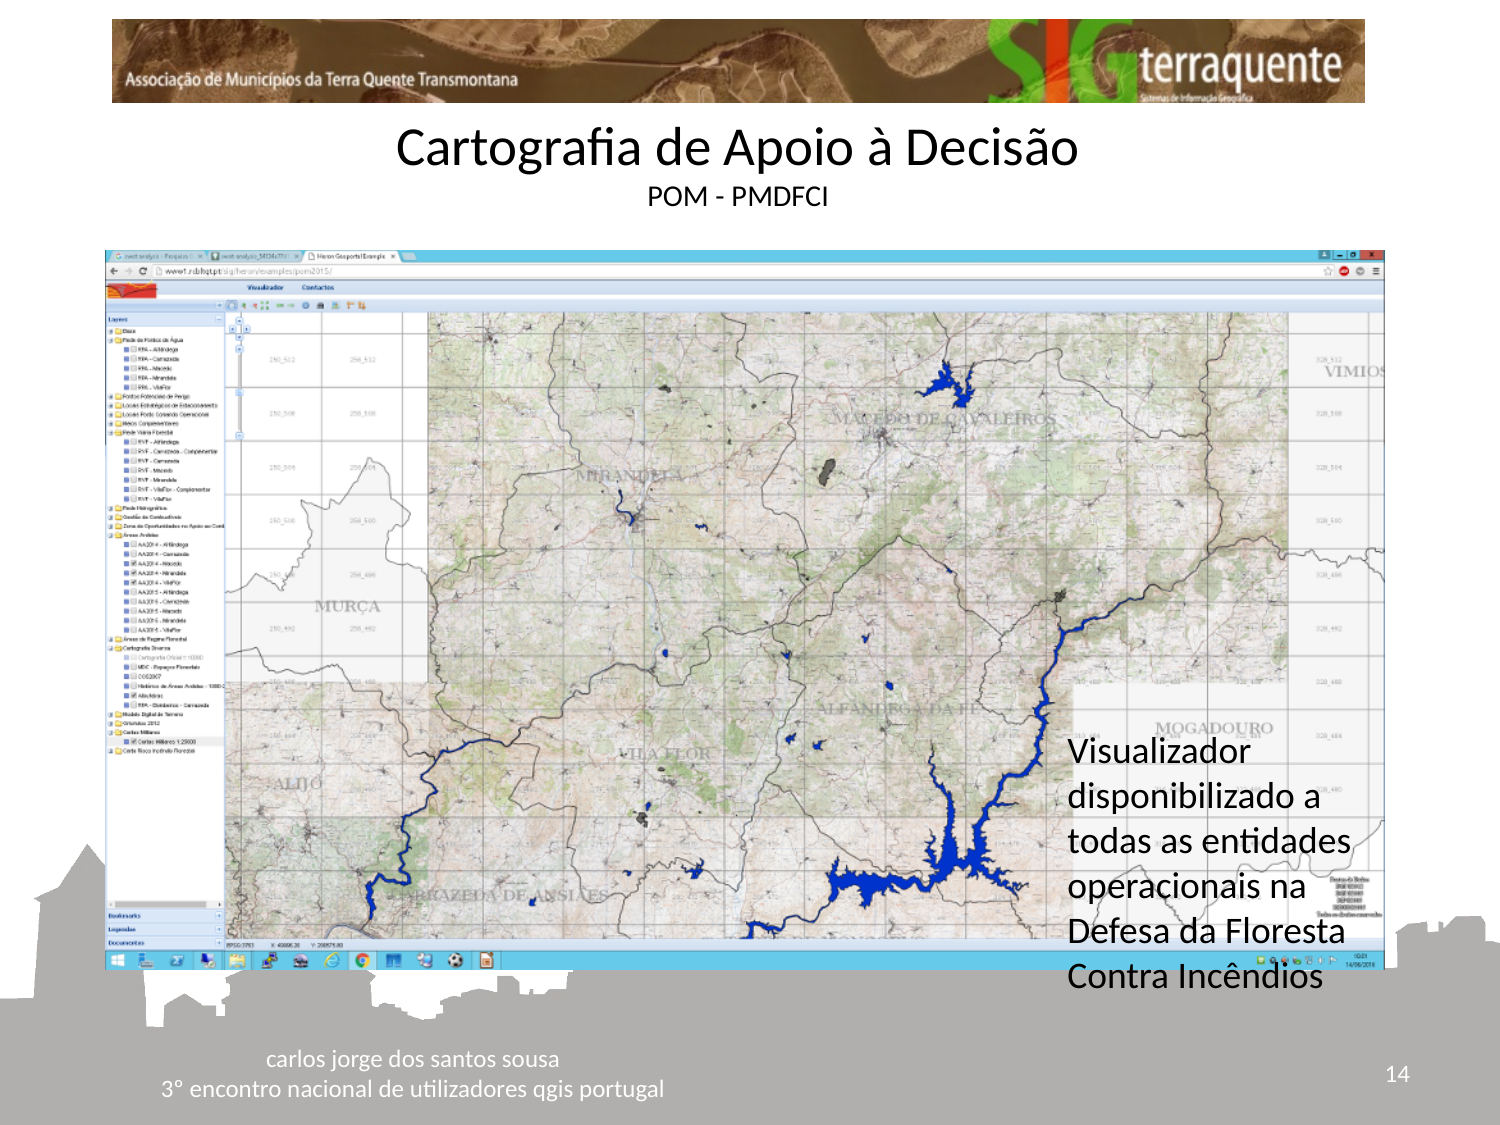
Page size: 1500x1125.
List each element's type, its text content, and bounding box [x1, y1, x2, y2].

text_box <número> [1074, 1042, 1425, 1103]
title Cartografia de Apoio à Decisão POM - PMDFCI [63, 102, 1414, 220]
text_box carlos jorge dos santos sousa 3º encontro nacional de utilizadores qgis portugal [106, 1042, 721, 1103]
picture [0, 250, 1500, 1125]
picture [112, 19, 1365, 103]
text_box Visualizador disponibilizado a todas as entidades operacionais na Defesa da Floresta Contra Incêndios [1052, 718, 1403, 1004]
